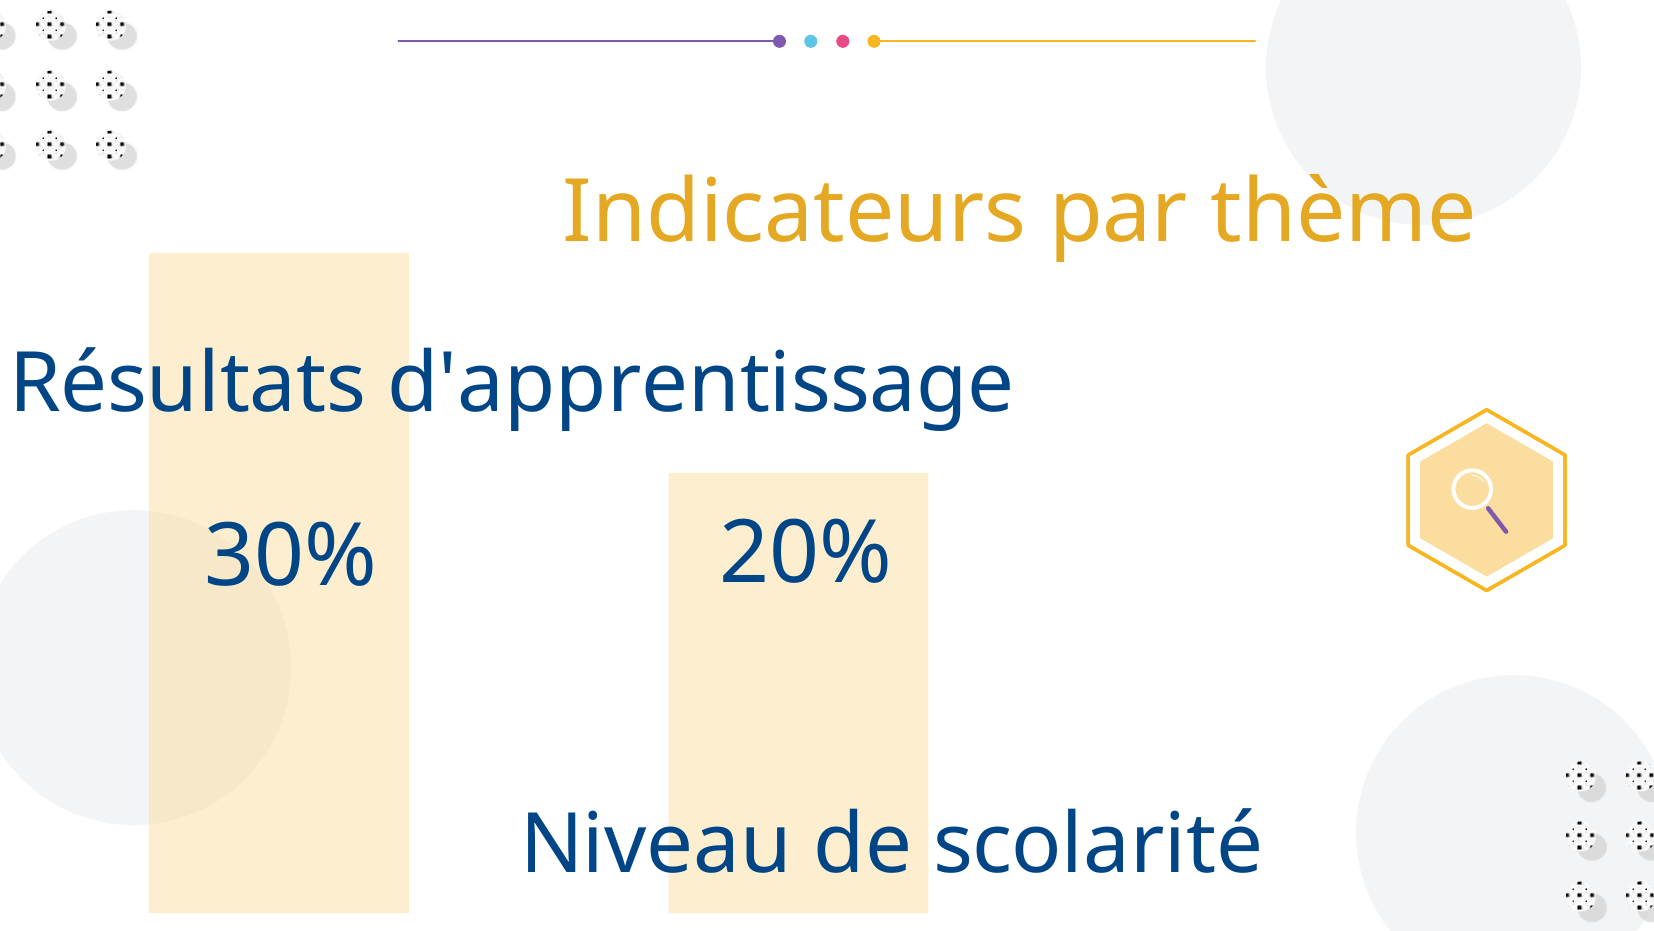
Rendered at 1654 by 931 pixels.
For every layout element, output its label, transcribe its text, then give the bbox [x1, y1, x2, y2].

text_box [1420, 423, 1553, 577]
chart [1, 34, 1355, 927]
picture [1625, 881, 1654, 912]
picture [1625, 761, 1654, 792]
picture [1565, 881, 1596, 912]
text_box 20% [705, 481, 921, 602]
text_box [836, 34, 850, 48]
text_box Indicateurs par thème [528, 140, 1589, 260]
text_box [804, 34, 818, 48]
picture [1625, 821, 1654, 852]
picture [35, 10, 66, 34]
text_box [867, 34, 881, 48]
text_box 30% [190, 484, 399, 605]
picture [1565, 821, 1596, 852]
picture [95, 10, 126, 34]
text_box [772, 34, 787, 48]
picture [0, 13, 6, 38]
picture [1565, 761, 1596, 792]
